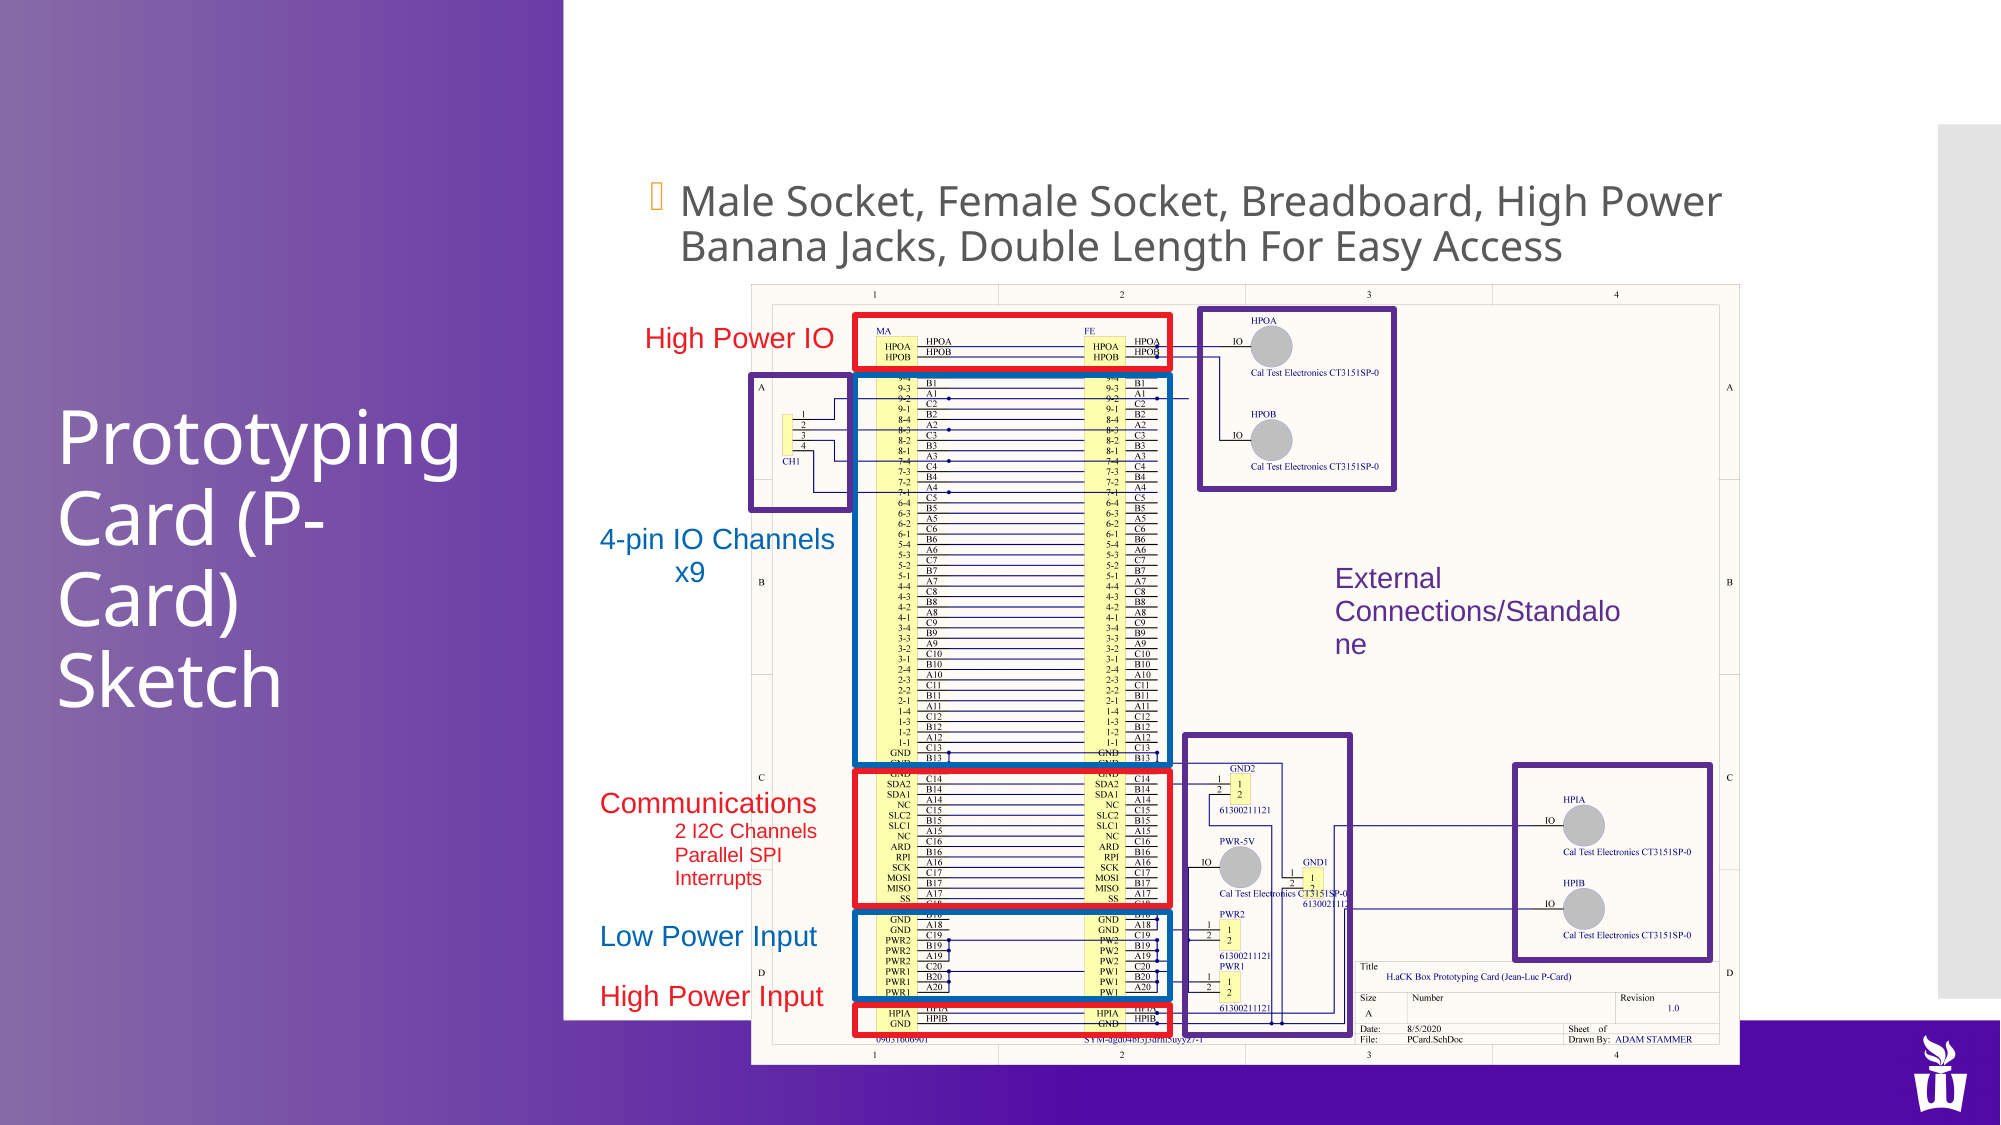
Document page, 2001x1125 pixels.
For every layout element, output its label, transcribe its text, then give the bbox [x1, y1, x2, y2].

text_box External Connections/Standalone [1320, 554, 1651, 635]
text_box High Power IO [630, 314, 856, 363]
text_box Communications 2 I2C Channels Parallel SPI Interrupts [585, 780, 841, 901]
text_box 4-pin IO Channels x9 [585, 516, 856, 597]
text_box Male Socket, Female Socket, Breadboard, High Power Banana Jacks, Double Length For Easy Access [634, 141, 1835, 309]
text_box Prototyping Card (P-Card) Sketch [41, 184, 525, 939]
text_box Low Power Input [585, 912, 841, 961]
picture [0, 0, 2000, 1125]
text_box High Power Input [585, 972, 841, 1021]
